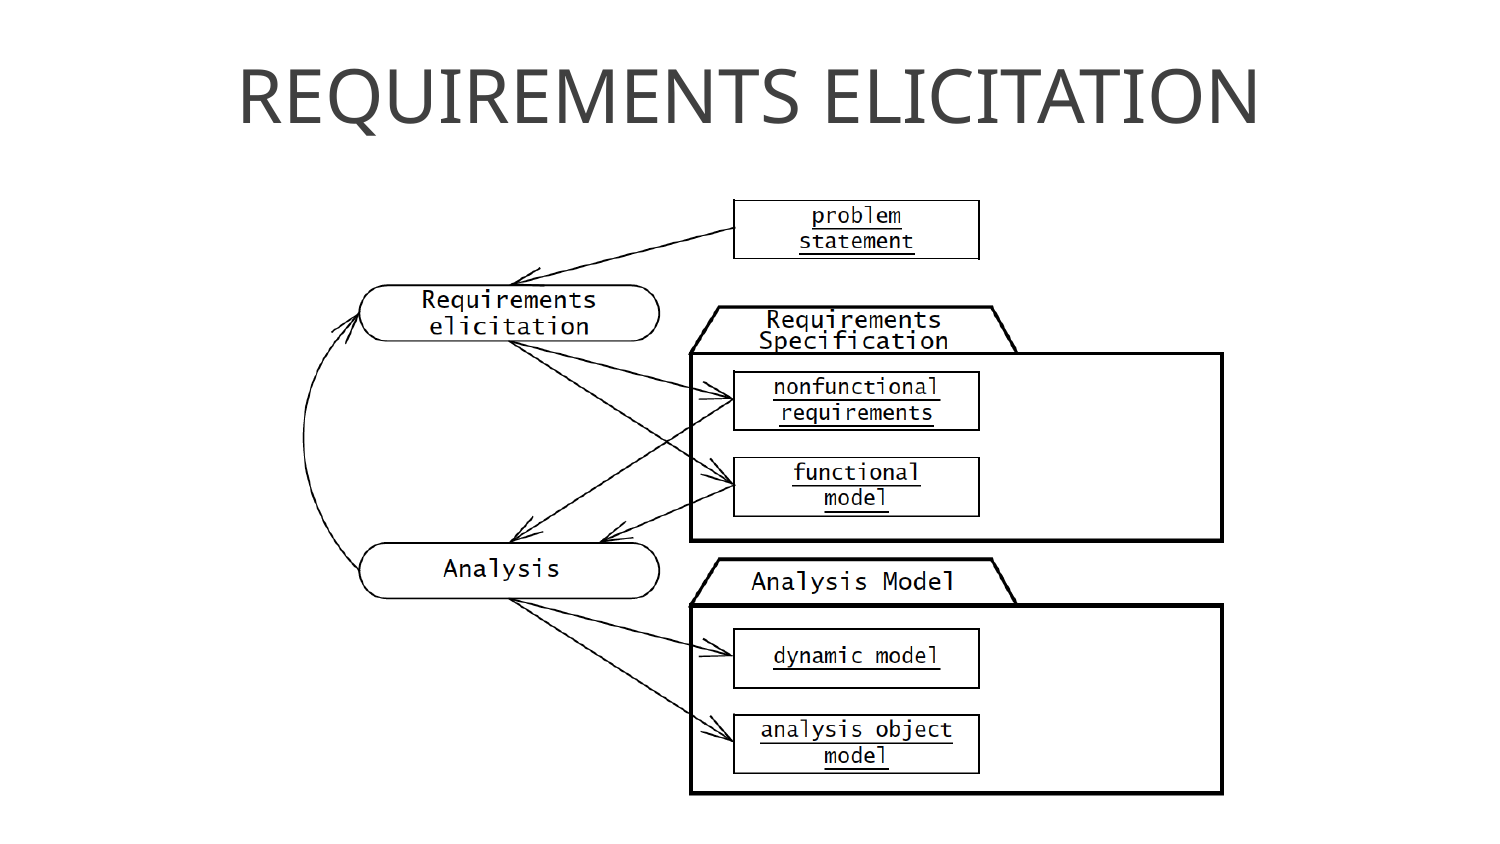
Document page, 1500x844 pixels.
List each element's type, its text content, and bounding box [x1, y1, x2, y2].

title Requirements elicitation [75, 23, 1425, 164]
picture [258, 183, 1250, 813]
